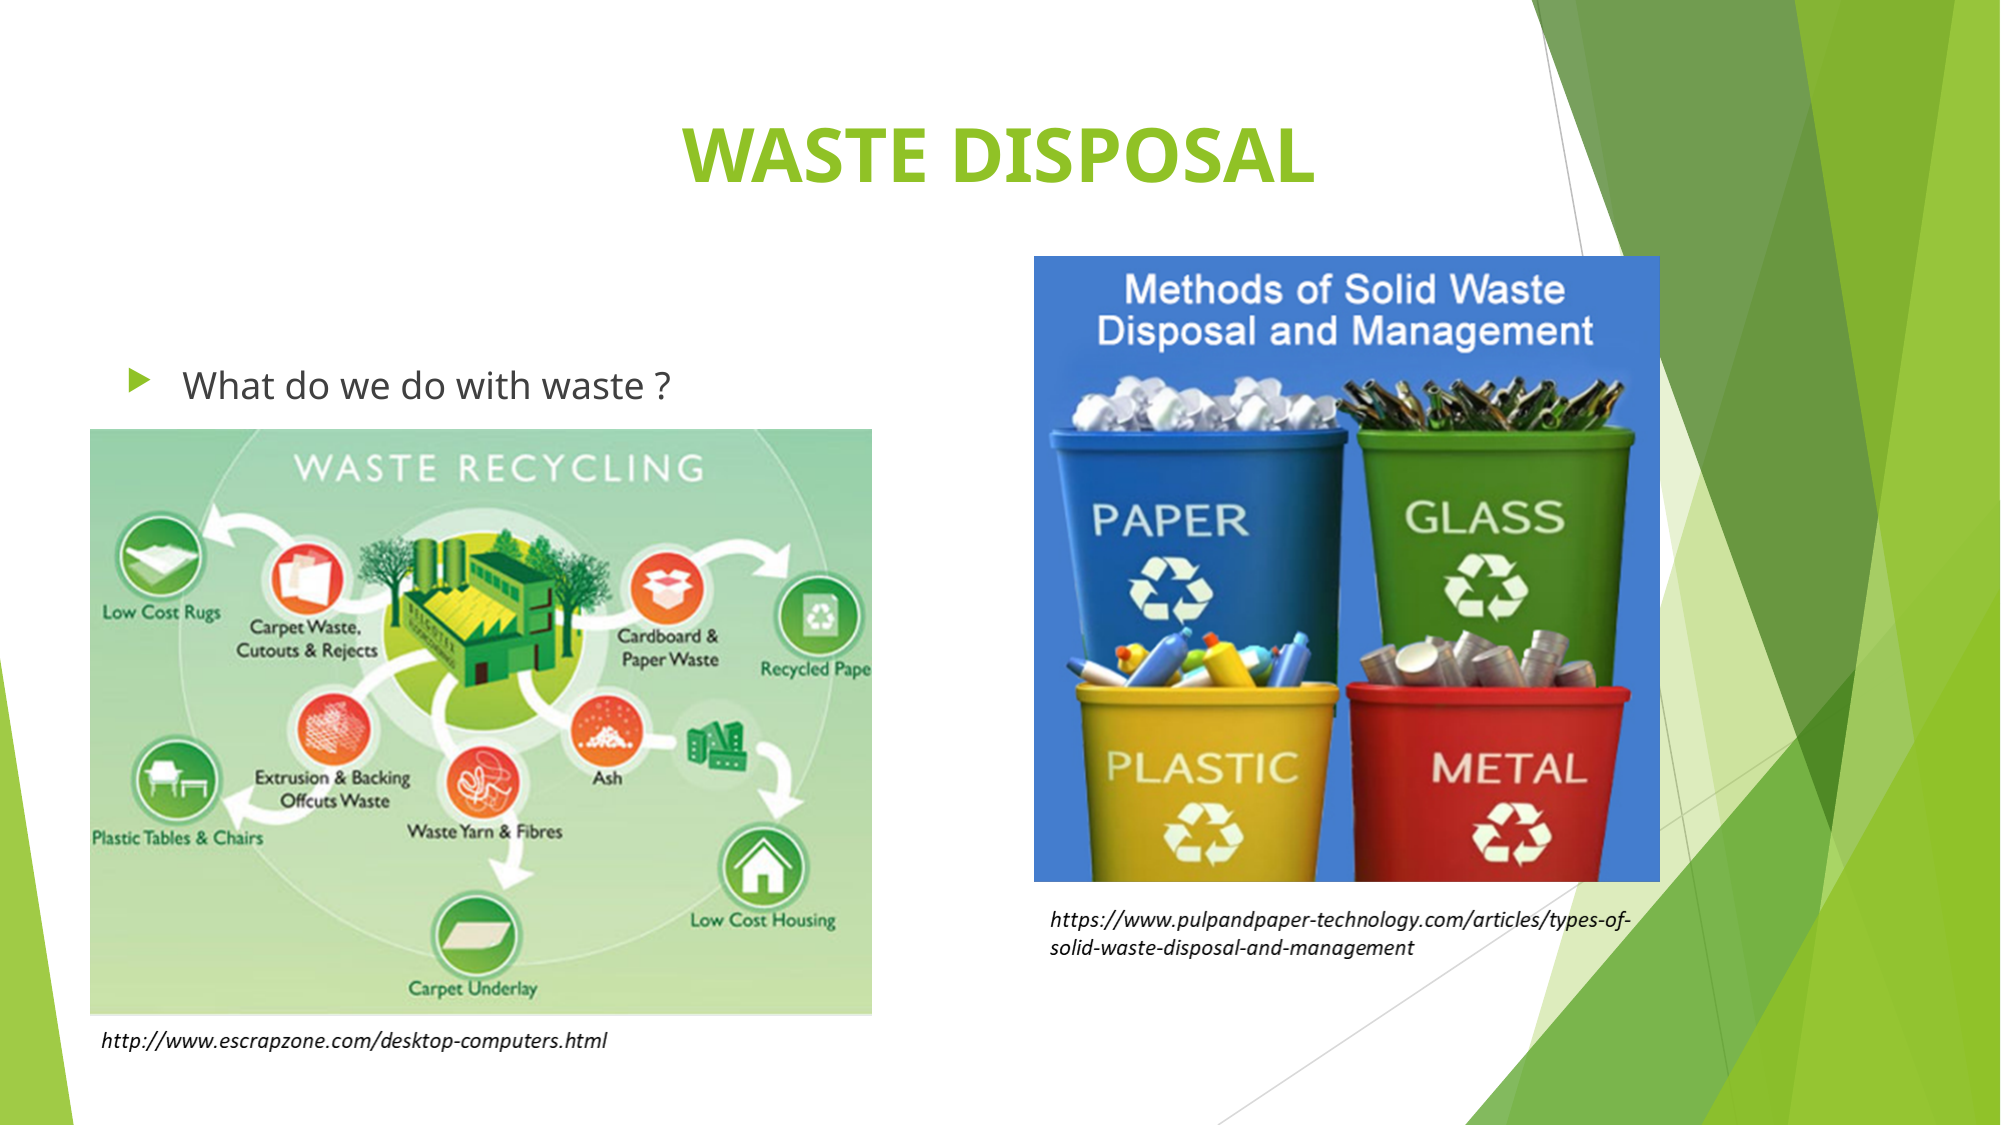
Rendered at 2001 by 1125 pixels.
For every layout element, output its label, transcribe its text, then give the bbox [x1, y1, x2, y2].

list What do we do with waste ? [111, 354, 1522, 992]
title WASTE DISPOSAL [294, 99, 1706, 317]
picture [1034, 256, 1681, 975]
picture [86, 429, 872, 1069]
